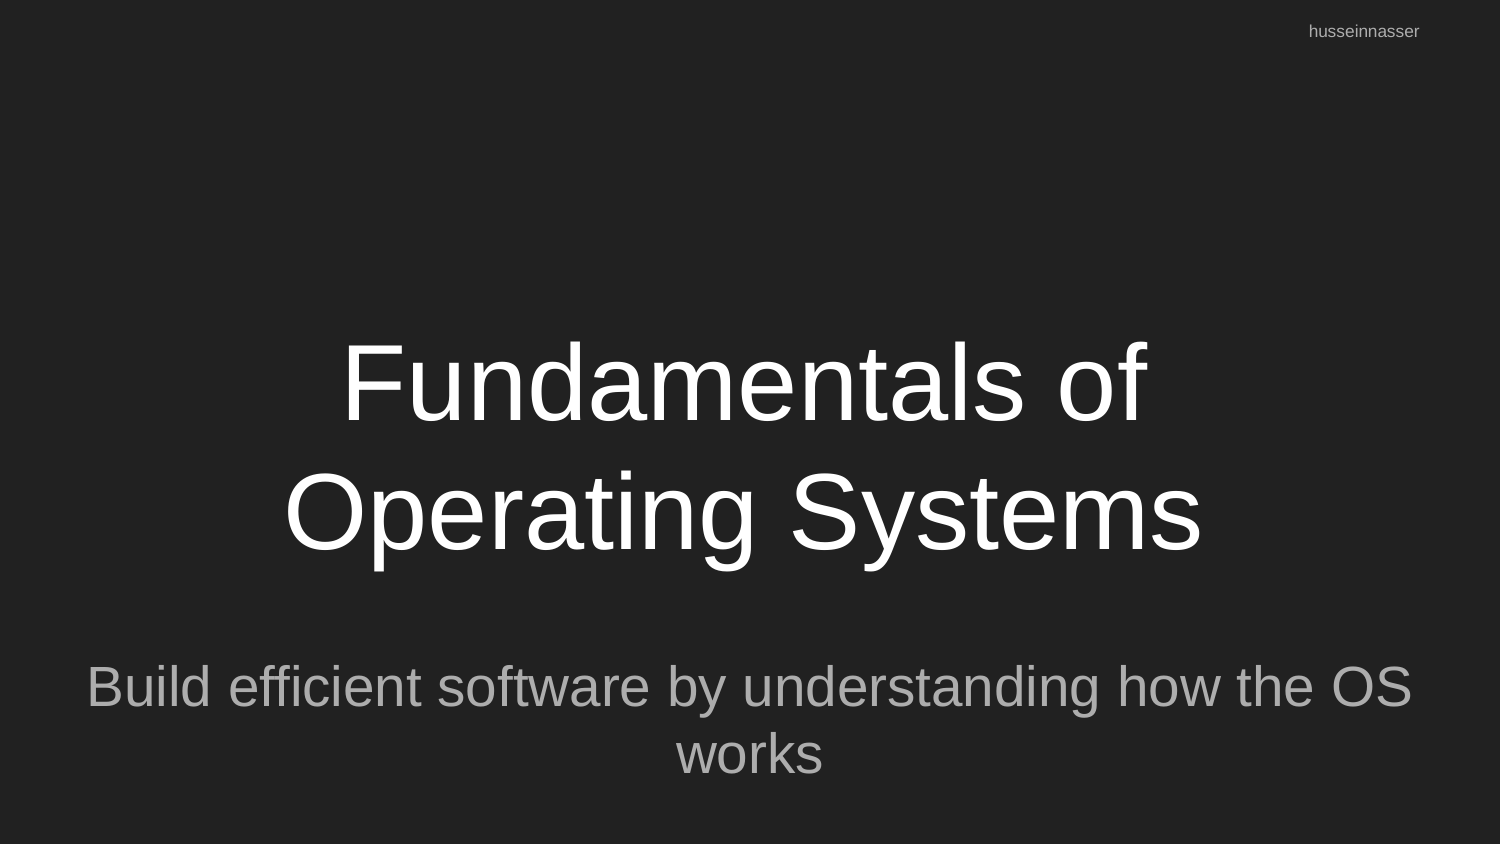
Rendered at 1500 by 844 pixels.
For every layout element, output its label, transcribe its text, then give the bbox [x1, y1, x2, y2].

title Fundamentals of Operating Systems [142, 231, 1346, 587]
subtitle Build efficient software by understanding how the OS works [51, 634, 1449, 801]
subtitle husseinnasser [1236, 11, 1492, 53]
